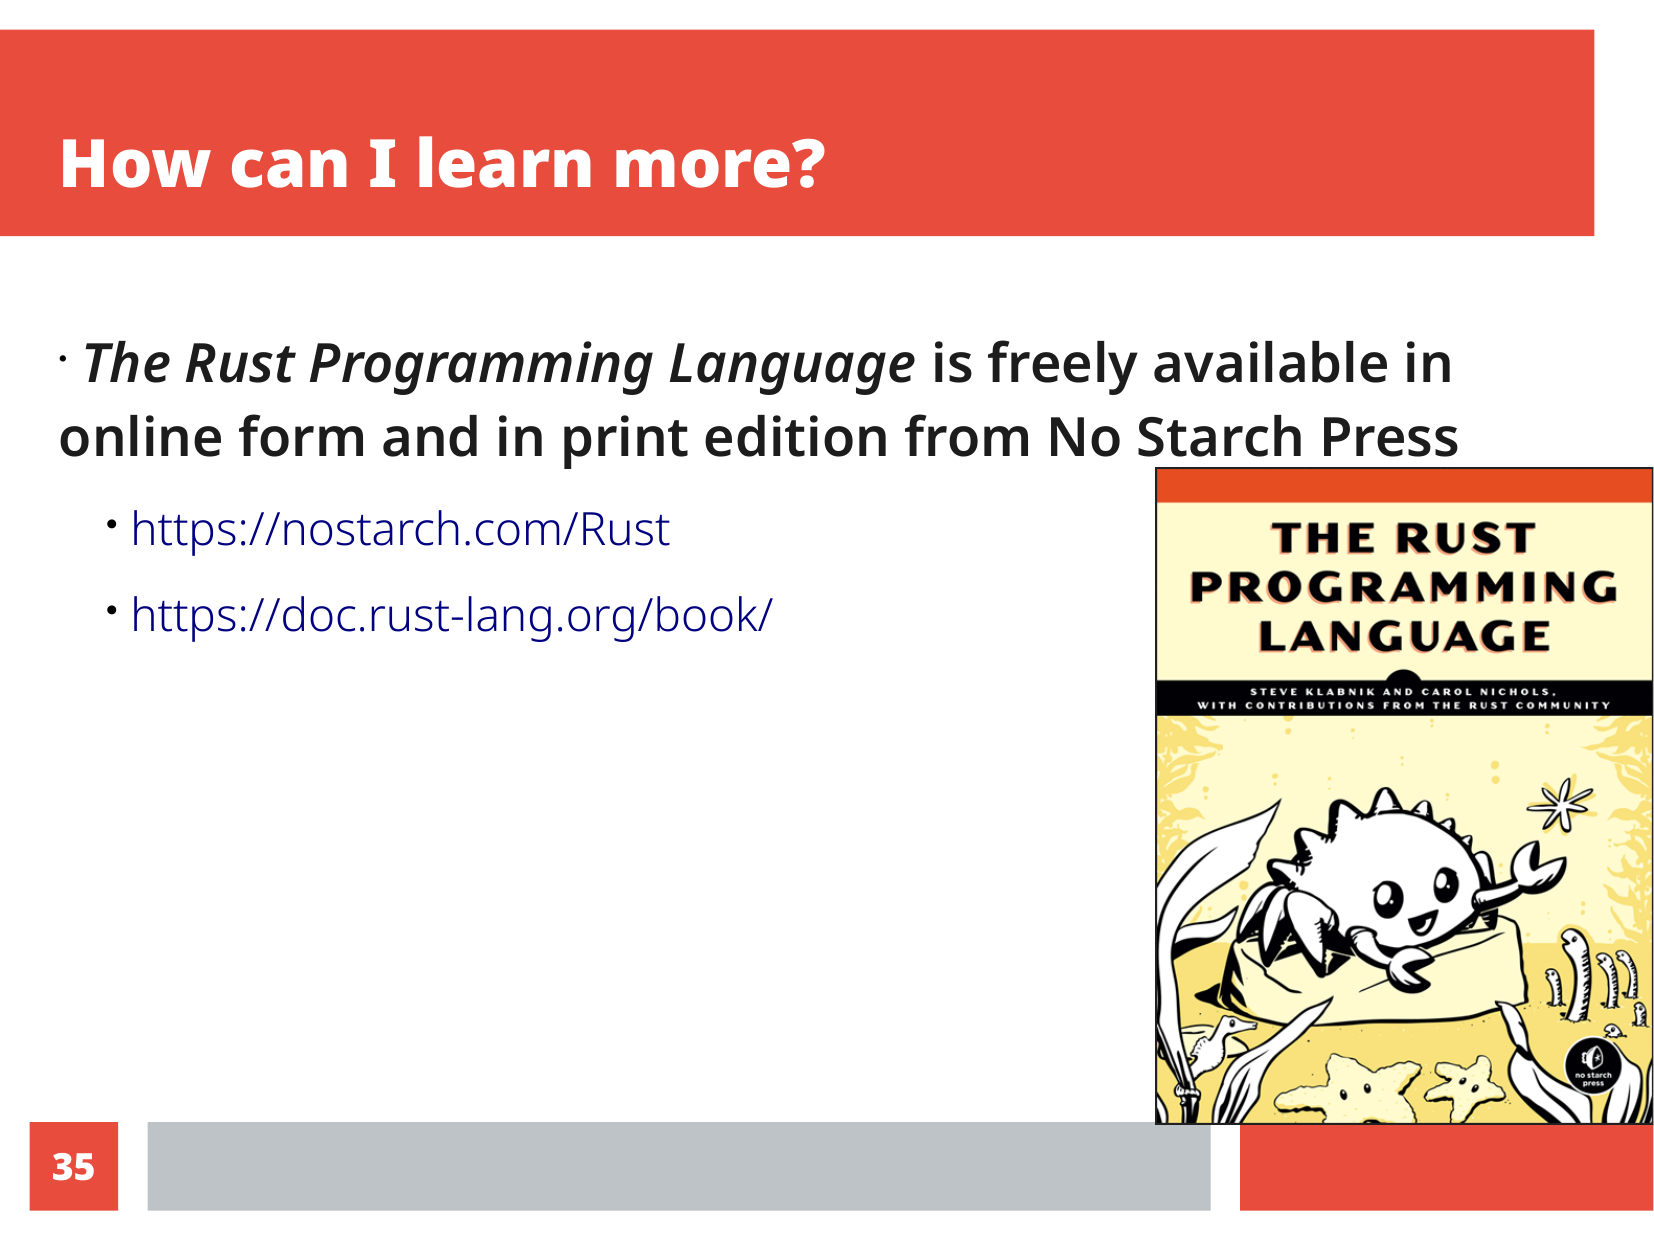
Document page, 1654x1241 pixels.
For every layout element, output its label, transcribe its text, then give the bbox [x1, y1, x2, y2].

title How can I learn more? [59, 59, 1595, 207]
picture [1155, 467, 1654, 1126]
list The Rust Programming Language is freely available in online form and in print edition from No Starch Press https://nostarch.com/Rust https://doc.rust-lang.org/book/ [59, 324, 1565, 1093]
